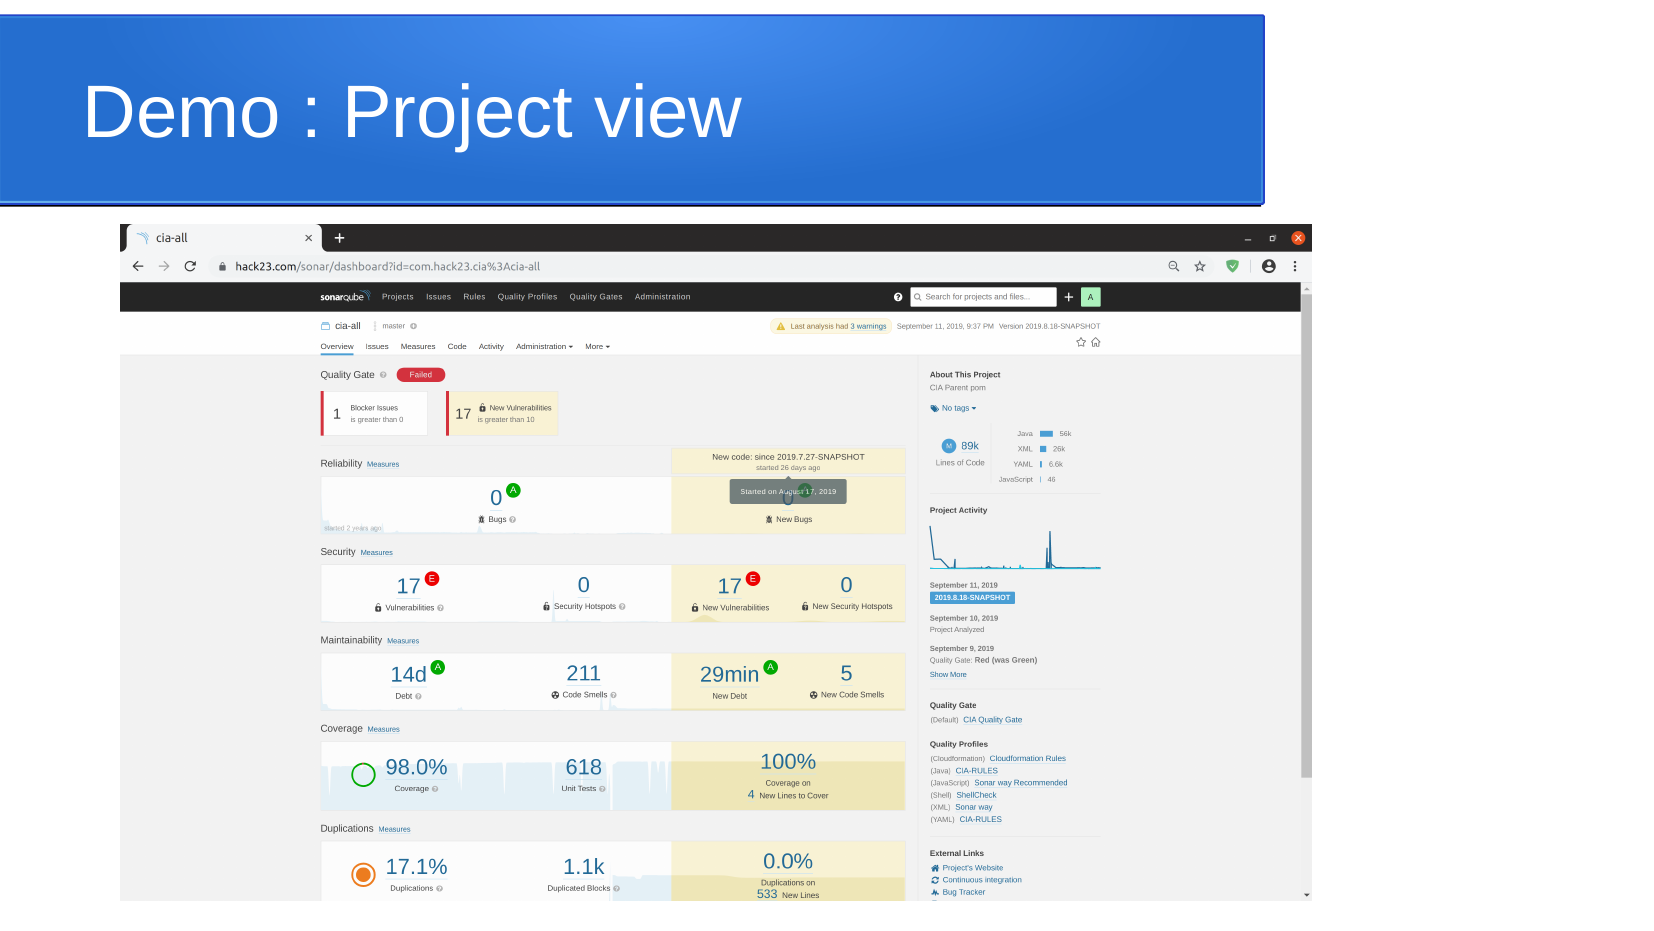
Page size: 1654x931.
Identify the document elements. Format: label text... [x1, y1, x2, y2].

title Demo : Project view [82, 35, 1235, 189]
picture [120, 224, 1312, 901]
